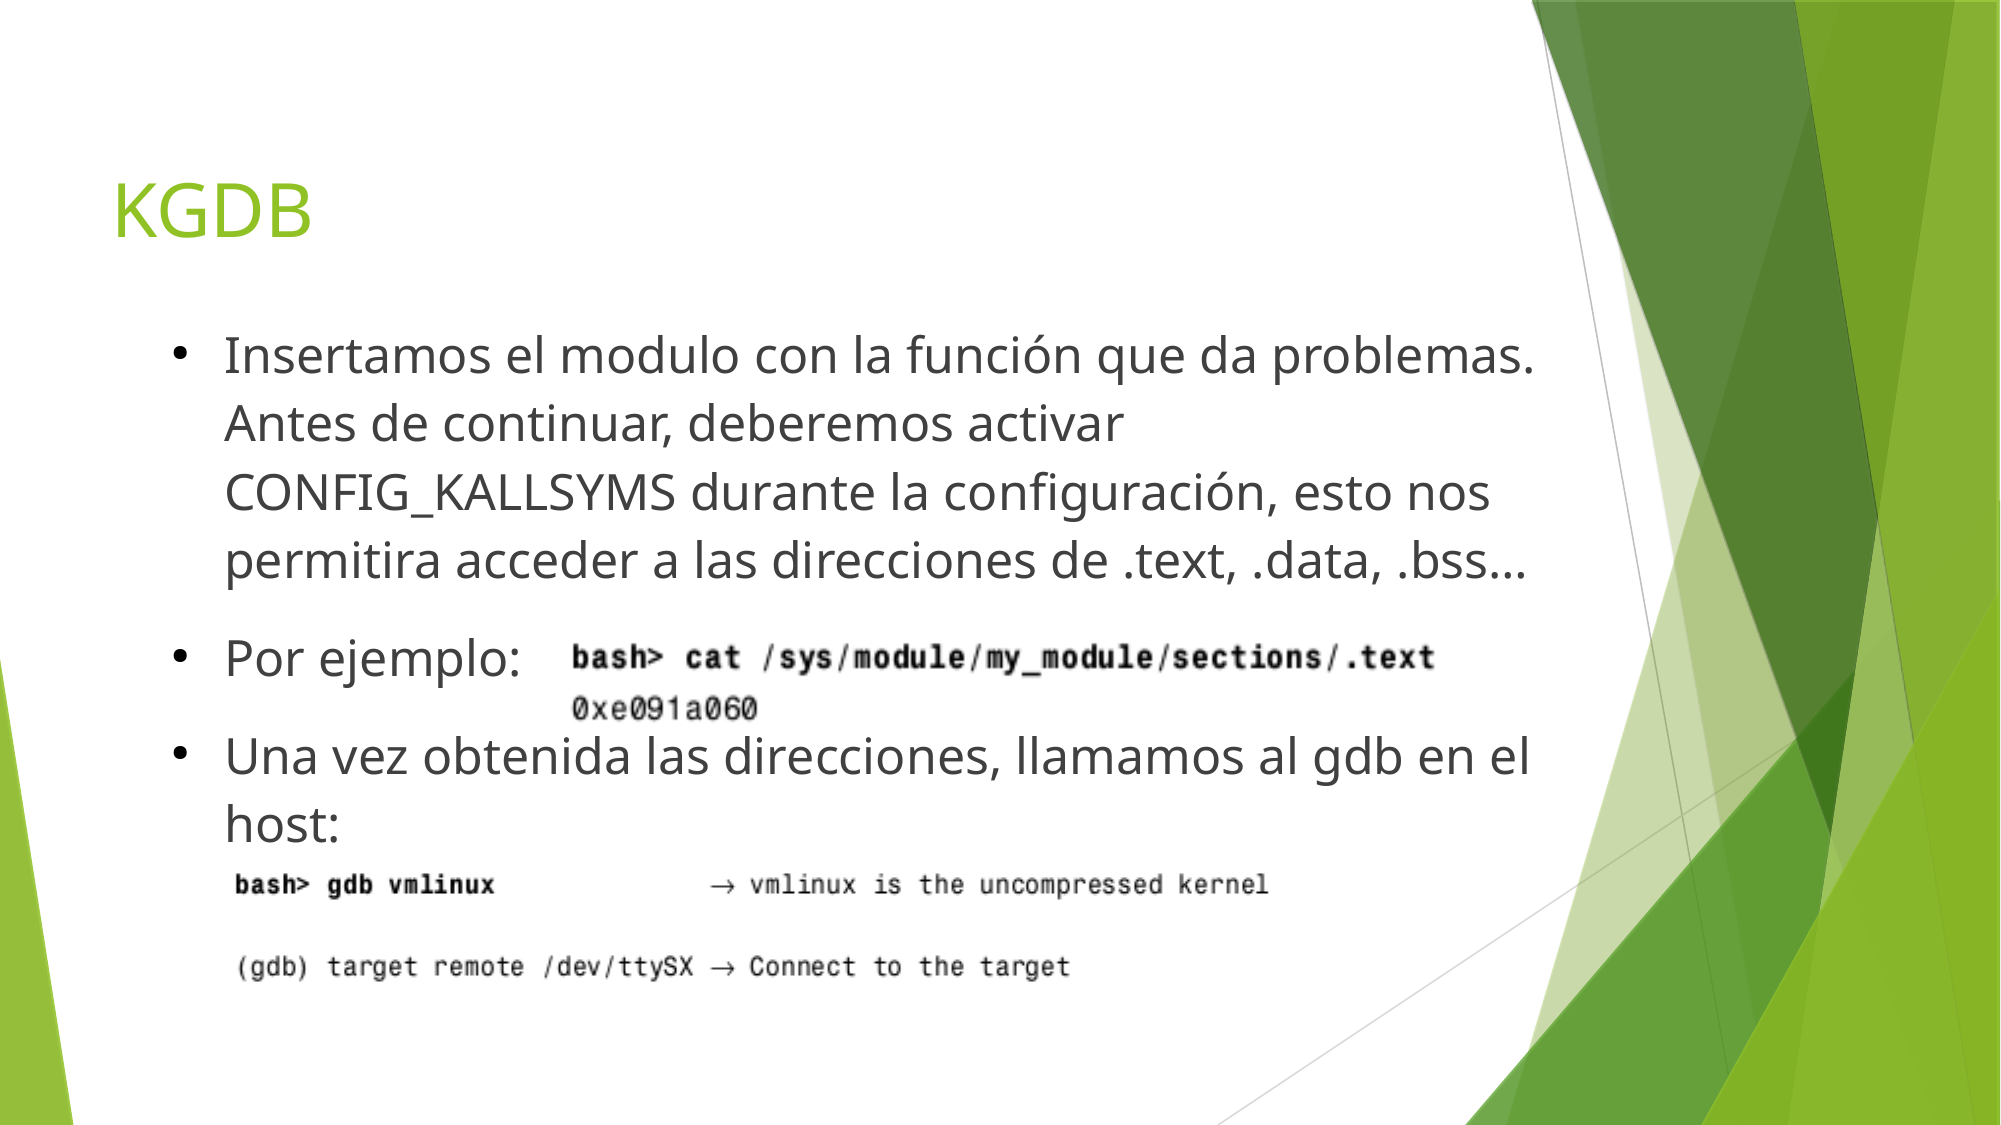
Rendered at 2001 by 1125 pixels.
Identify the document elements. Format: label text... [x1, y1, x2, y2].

picture [567, 637, 1442, 730]
list Insertamos el modulo con la función que da problemas. Antes de continuar, deberemos activar CONFIG_KALLSYMS durante la configuración, esto nos permitira acceder a las direcciones de .text, .data, .bss… Por ejemplo: Una vez obtenida las direcciones, llamamos al gdb en el host: [153, 320, 1564, 957]
picture [227, 862, 1300, 1004]
title KGDB [111, 99, 1522, 317]
